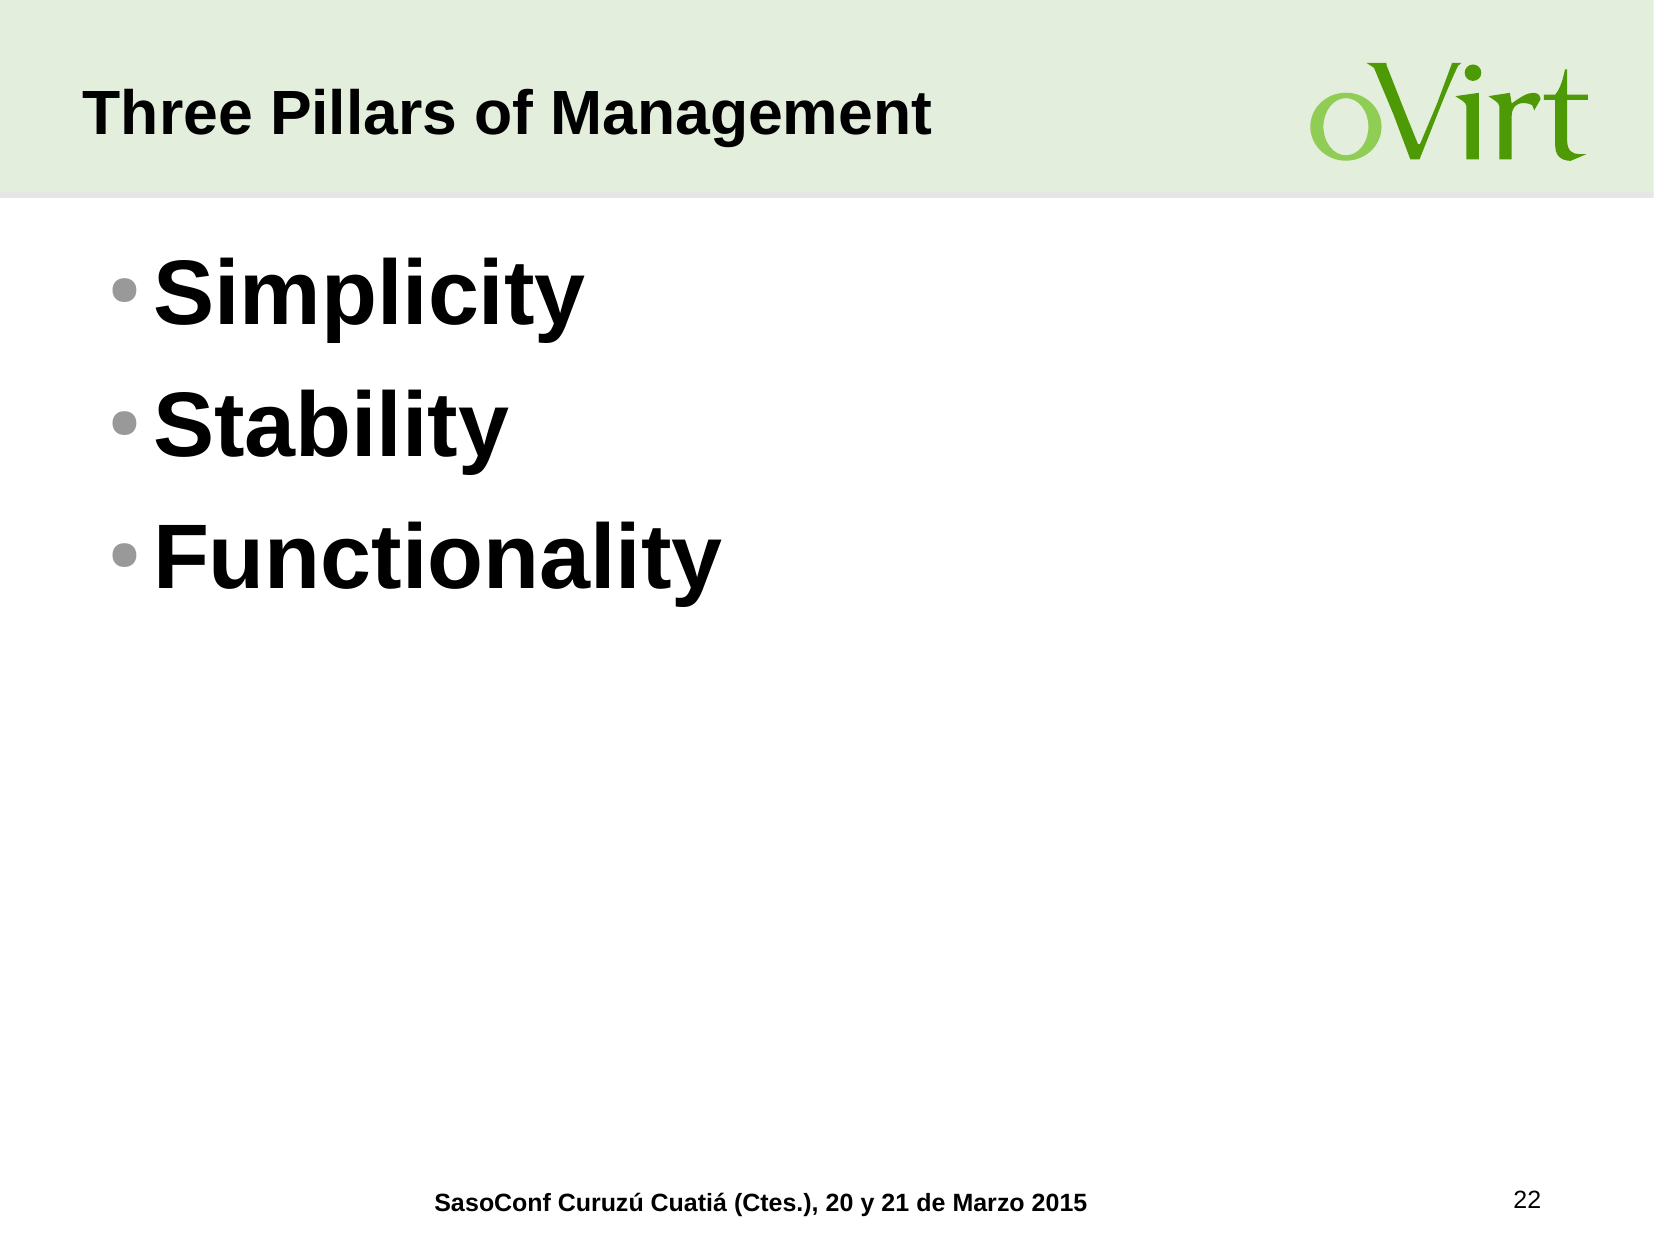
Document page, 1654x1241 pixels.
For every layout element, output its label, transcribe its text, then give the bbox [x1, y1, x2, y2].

list Simplicity Stability Functionality [93, 241, 1582, 932]
title Three Pillars of Management [82, 37, 1571, 188]
